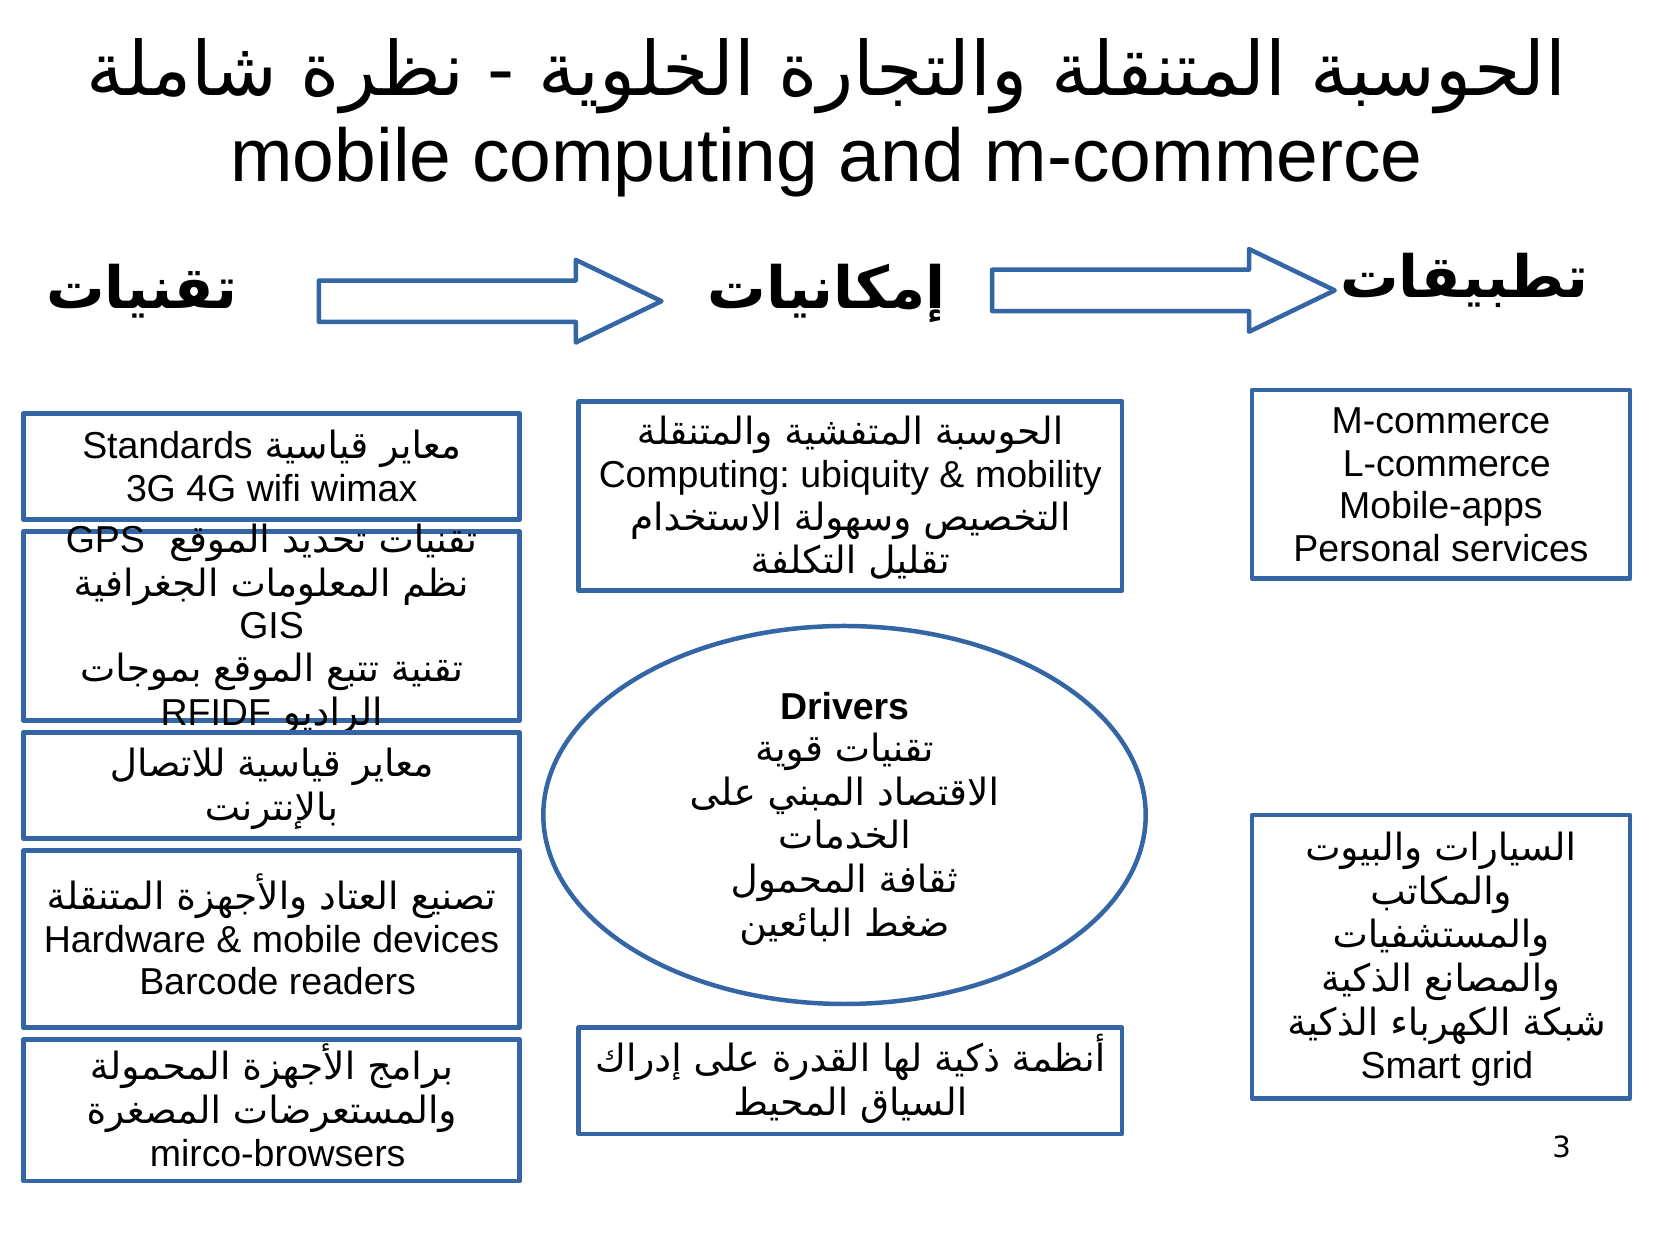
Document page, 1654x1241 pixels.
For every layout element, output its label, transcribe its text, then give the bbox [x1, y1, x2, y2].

text_box السيارات والبيوت والمكاتب والمستشفيات والمصانع الذكية شبكة الكهرباء الذكية Smart grid [1251, 814, 1630, 1099]
text_box الحوسبة المتفشية والمتنقلة Computing: ubiquity & mobility التخصيص وسهولة الاستخدام تقليل التكلفة [578, 401, 1123, 591]
text_box [992, 249, 1322, 332]
text_box أنظمة ذكية لها القدرة على إدراك السياق المحيط [578, 1027, 1123, 1134]
text_box [318, 259, 662, 343]
text_box تصنيع العتاد والأجهزة المتنقلة Hardware & mobile devices Barcode readers [23, 850, 520, 1028]
title الحوسبة المتنقلة والتجارة الخلوية - نظرة شاملة mobile computing and m-commerce [82, 4, 1571, 219]
text_box إمكانيات [685, 247, 969, 398]
text_box تقنيات تحديد الموقع GPS نظم المعلومات الجغرافية GIS تقنية تتبع الموقع بموجات الراديو RFIDF [23, 531, 520, 721]
text_box Drivers تقنيات قوية الاقتصاد المبني على الخدمات ثقافة المحمول ضغط البائعين [543, 625, 1146, 1004]
text_box برامج الأجهزة المحمولة والمستعرضات المصغرة mirco-browsers [23, 1039, 520, 1182]
text_box معاير قياسية للاتصال بالإنترنت [23, 732, 520, 839]
text_box معاير قياسية Standards 3G 4G wifi wimax [23, 413, 520, 520]
text_box تقنيات [11, 247, 272, 355]
text_box تطبيقات [1322, 236, 1607, 387]
text_box M-commerce L-commerce Mobile-apps Personal services [1251, 389, 1630, 579]
